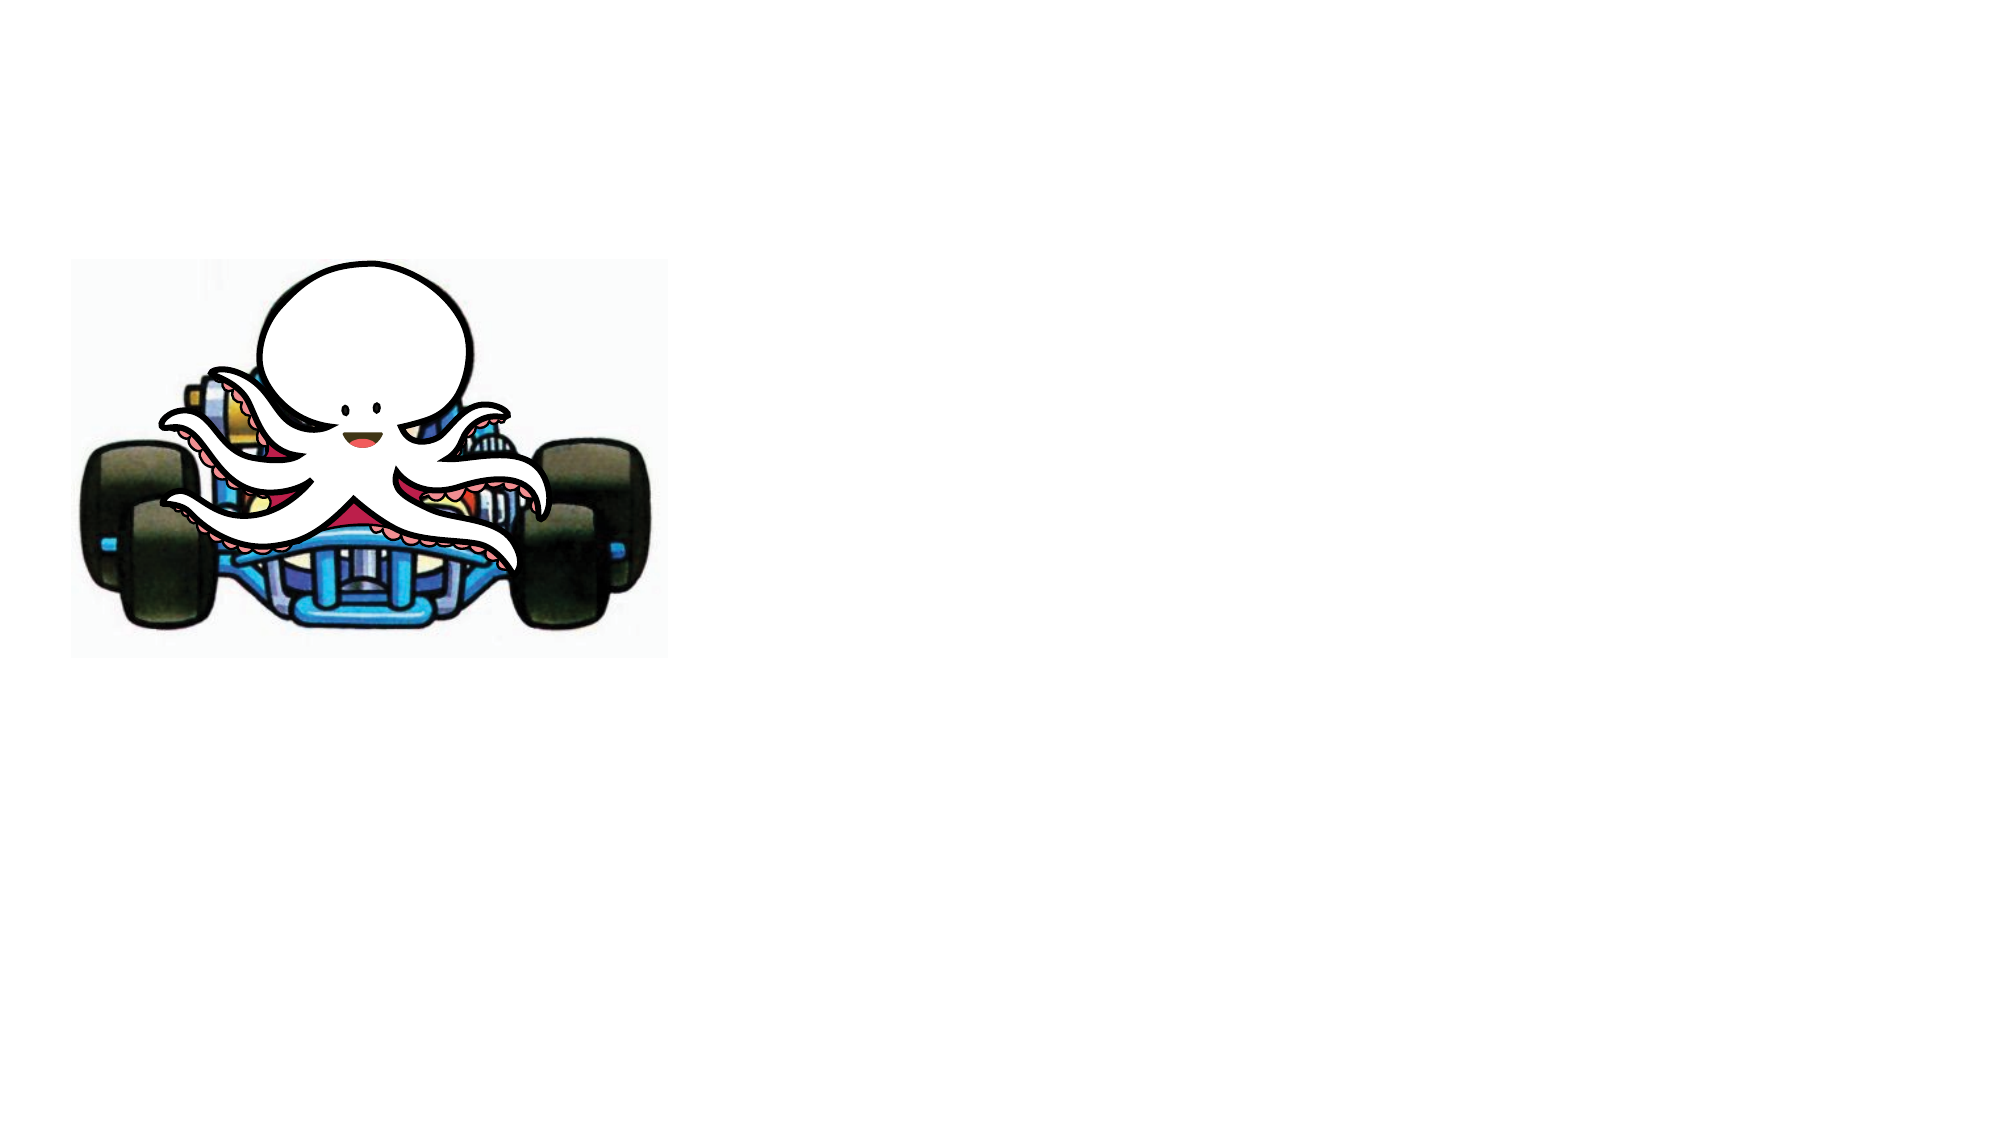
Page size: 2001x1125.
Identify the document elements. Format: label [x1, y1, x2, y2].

picture [71, 259, 668, 658]
